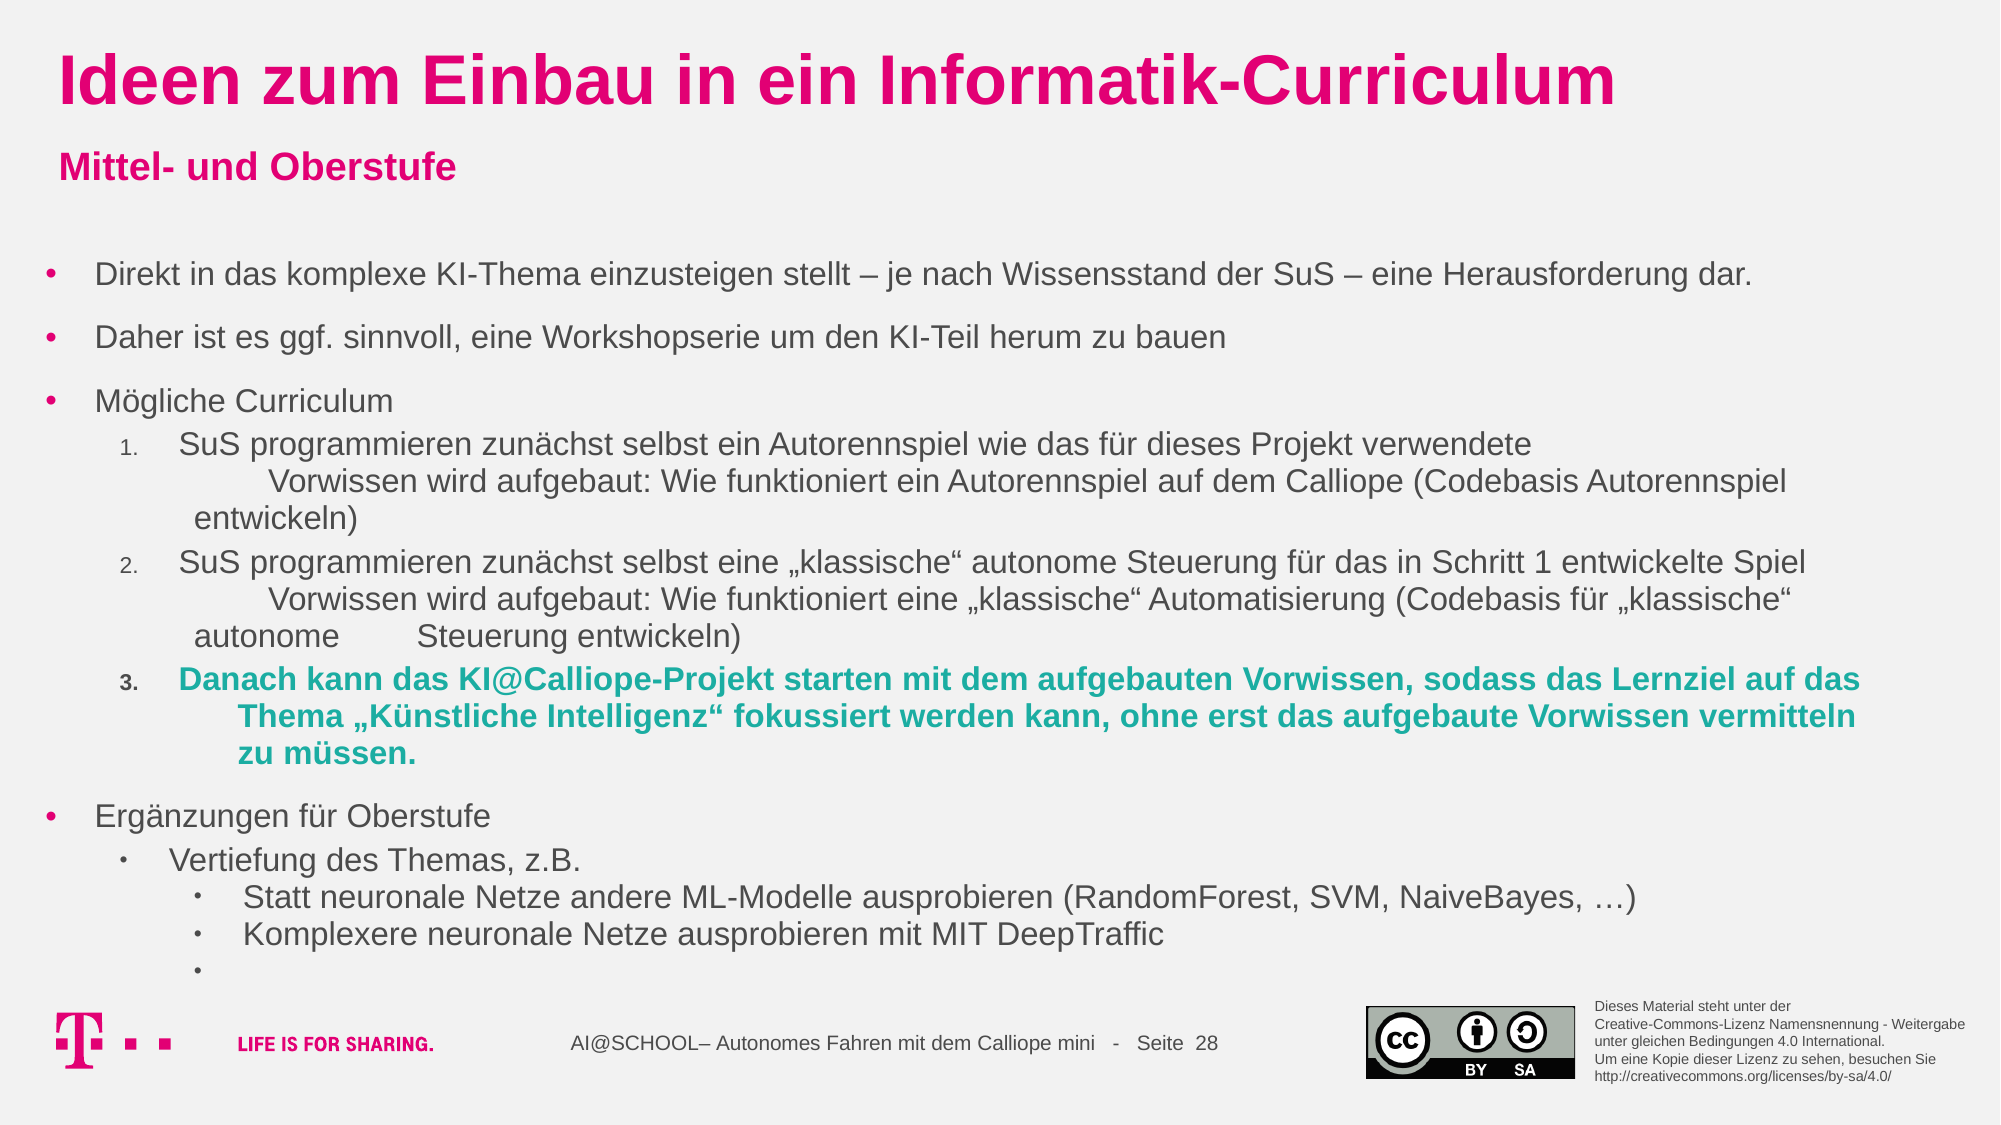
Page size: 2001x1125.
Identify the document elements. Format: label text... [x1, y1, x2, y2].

list Direkt in das komplexe KI-Thema einzusteigen stellt – je nach Wissensstand der SuS – eine Herausforderung dar. Daher ist es ggf. sinnvoll, eine Workshopserie um den KI-Teil herum zu bauen Mögliche Curriculum SuS programmieren zunächst selbst ein Autorennspiel wie das für dieses Projekt verwendete Vorwissen wird aufgebaut: Wie funktioniert ein Autorennspiel auf dem Calliope (Codebasis Autorennspiel entwickeln) SuS programmieren zunächst selbst eine „klassische“ autonome Steuerung für das in Schritt 1 entwickelte Spiel Vorwissen wird aufgebaut: Wie funktioniert eine „klassische“ Automatisierung (Codebasis für „klassische“ autonome Steuerung entwickeln) Danach kann das KI@Calliope-Projekt starten mit dem aufgebauten Vorwissen, sodass das Lernziel auf das Thema „Künstliche Intelligenz“ fokussiert werden kann, ohne erst das aufgebaute Vorwissen vermitteln zu müssen. Ergänzungen für Oberstufe Vertiefung des Themas, z.B. Statt neuronale Netze andere ML-Modelle ausprobieren (RandomForest, SVM, NaiveBayes, …) Komplexere neuronale Netze ausprobieren mit MIT DeepTraffic [45, 256, 1888, 957]
title Ideen zum Einbau in ein Informatik-Curriculum Mittel- und Oberstufe [0, 43, 1888, 132]
